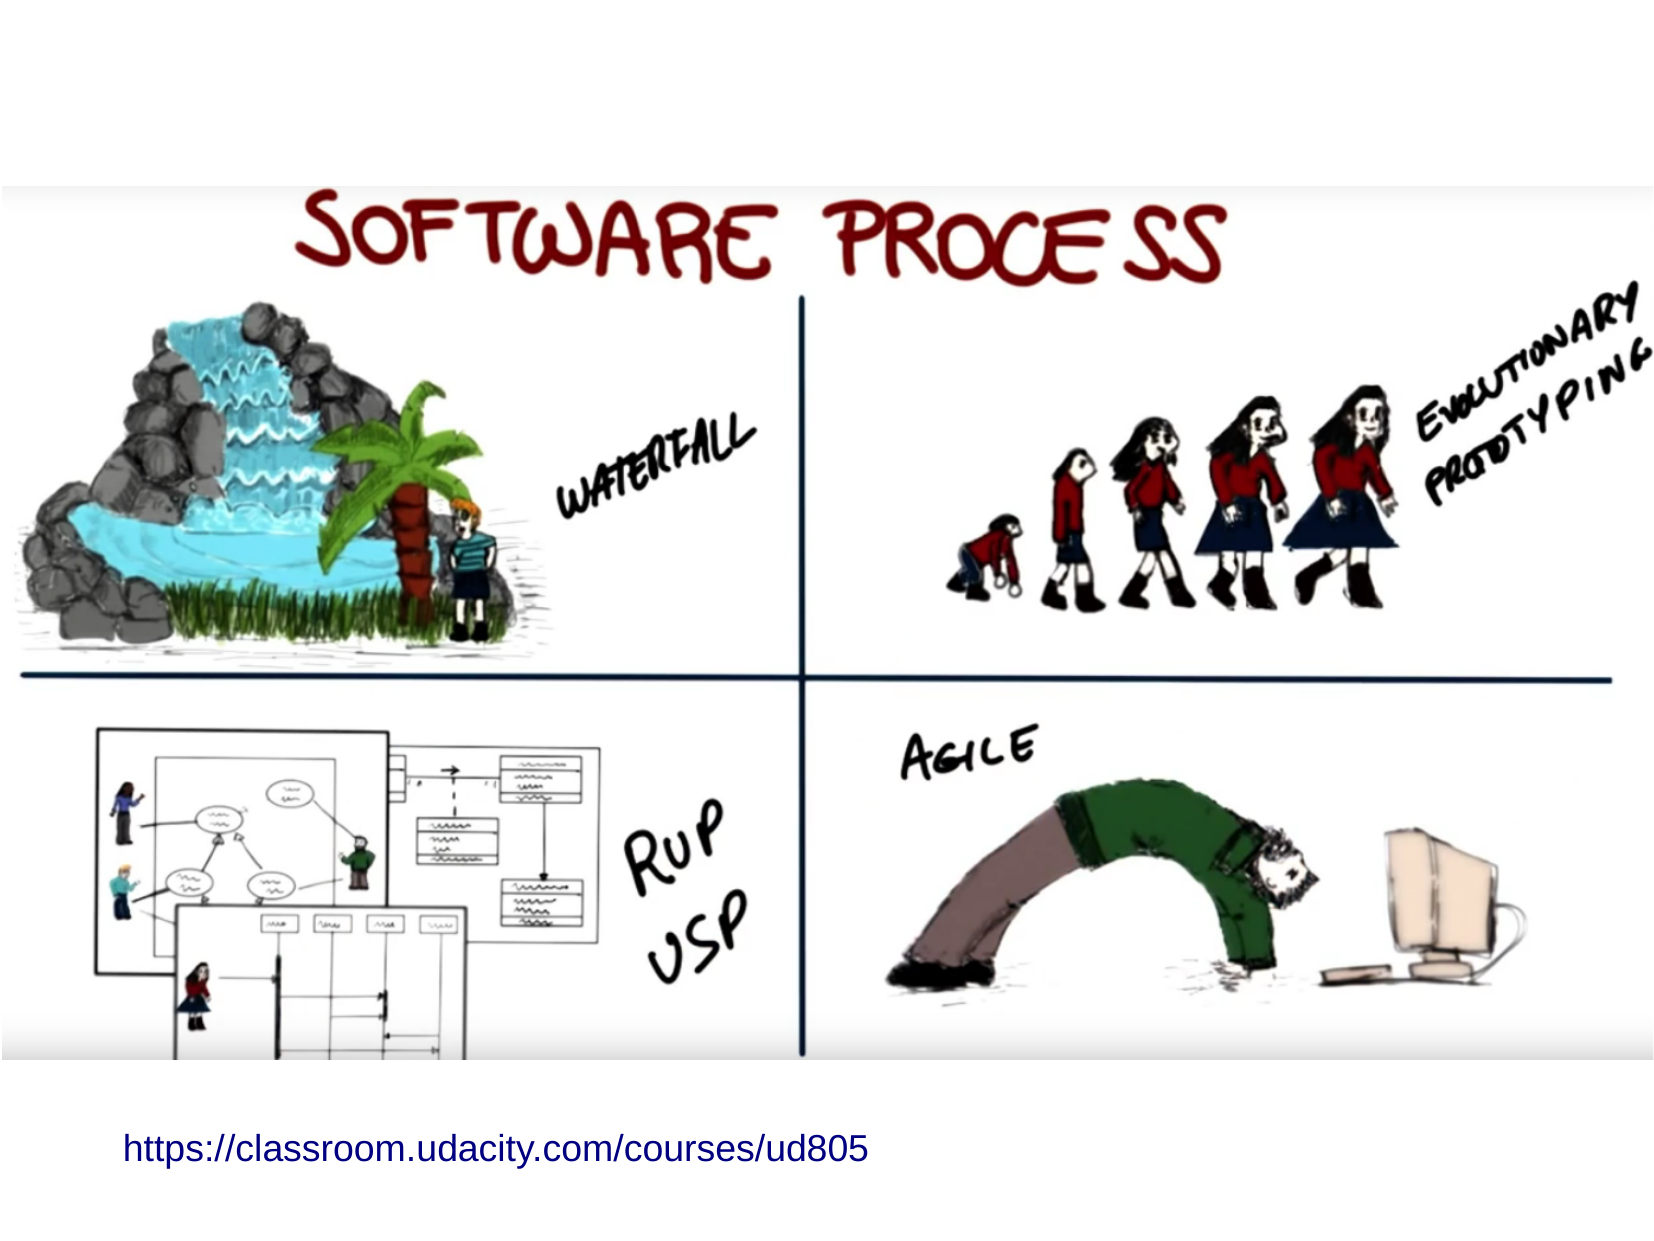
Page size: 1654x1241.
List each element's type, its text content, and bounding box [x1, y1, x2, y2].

text_box https://classroom.udacity.com/courses/ud805 [108, 1120, 1344, 1178]
picture [2, 186, 1654, 1060]
